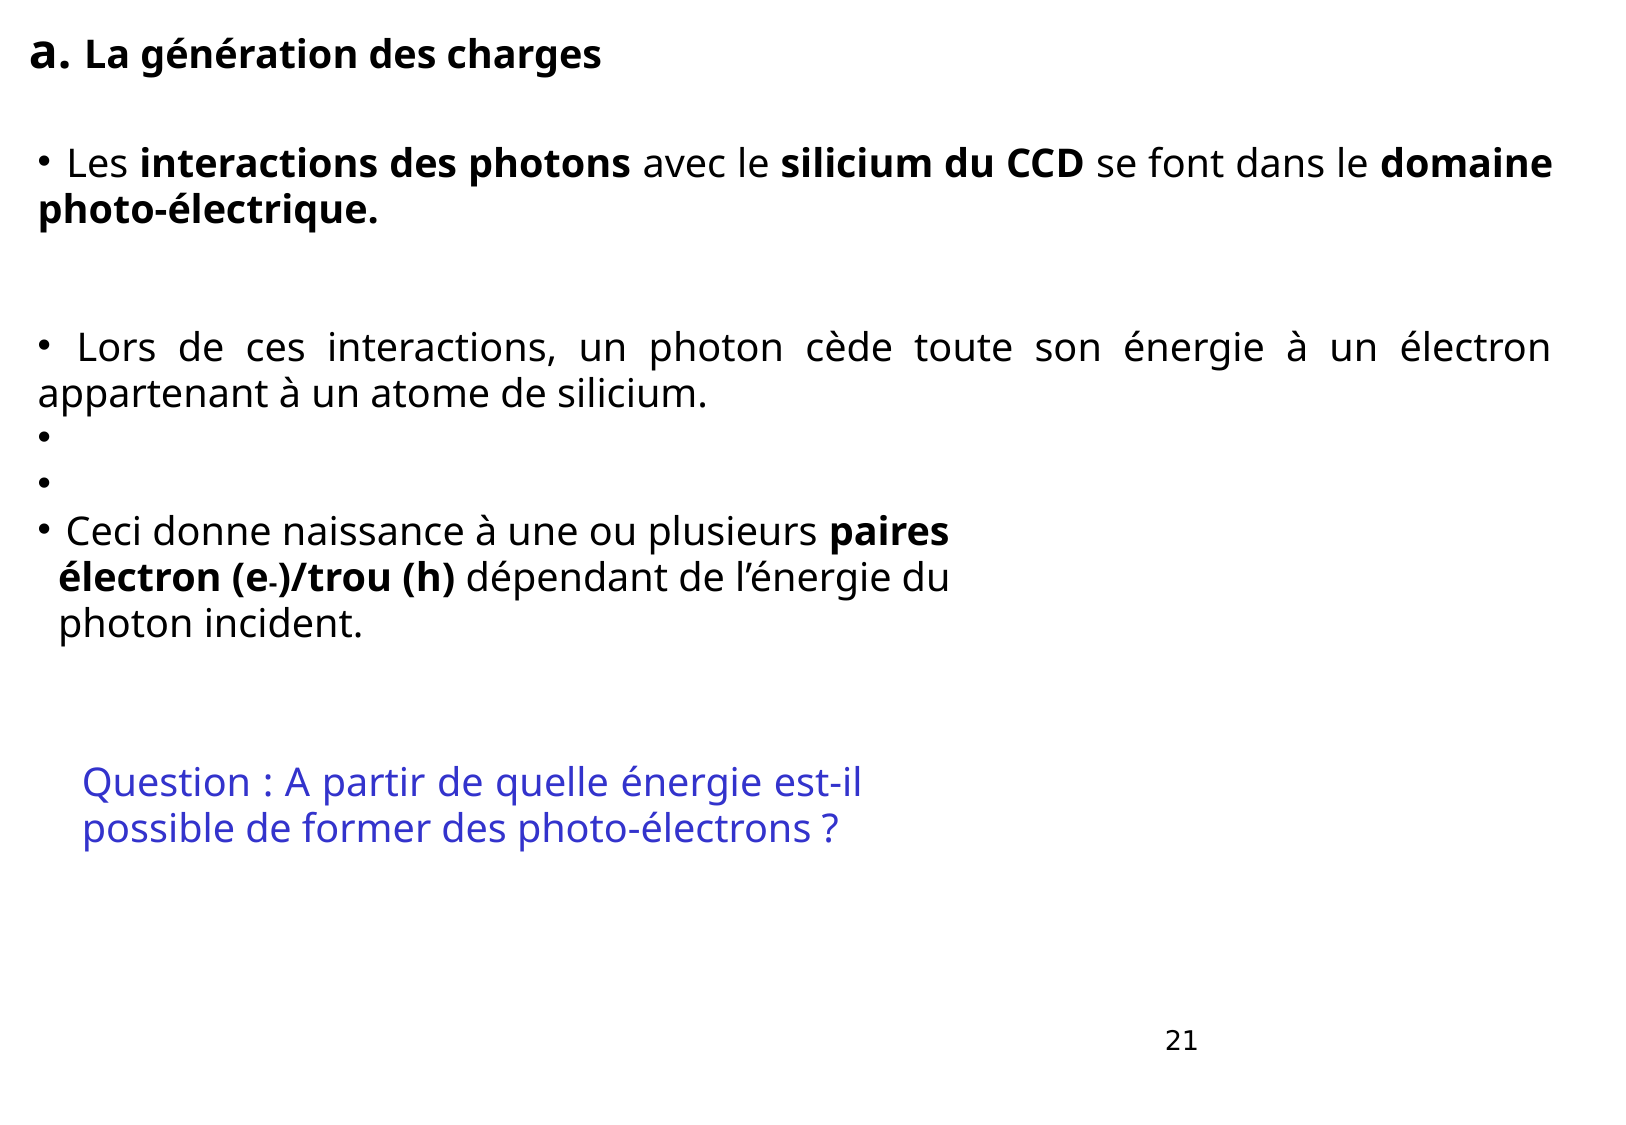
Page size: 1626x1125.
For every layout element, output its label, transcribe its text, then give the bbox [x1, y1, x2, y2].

text_box a. La génération des charges [14, 13, 618, 86]
text_box Question : A partir de quelle énergie est-il possible de former des photo-électrons ? [67, 752, 1018, 860]
text_box [1164, 1024, 1544, 1103]
text_box Les interactions des photons avec le silicium du CCD se font dans le domaine photo-électrique. Lors de ces interactions, un photon cède toute son énergie à un électron appartenant à un atome de silicium. Ceci donne naissance à une ou plusieurs paires électron (e-)/trou (h) dépendant de l’énergie du photon incident. [23, 133, 1614, 885]
